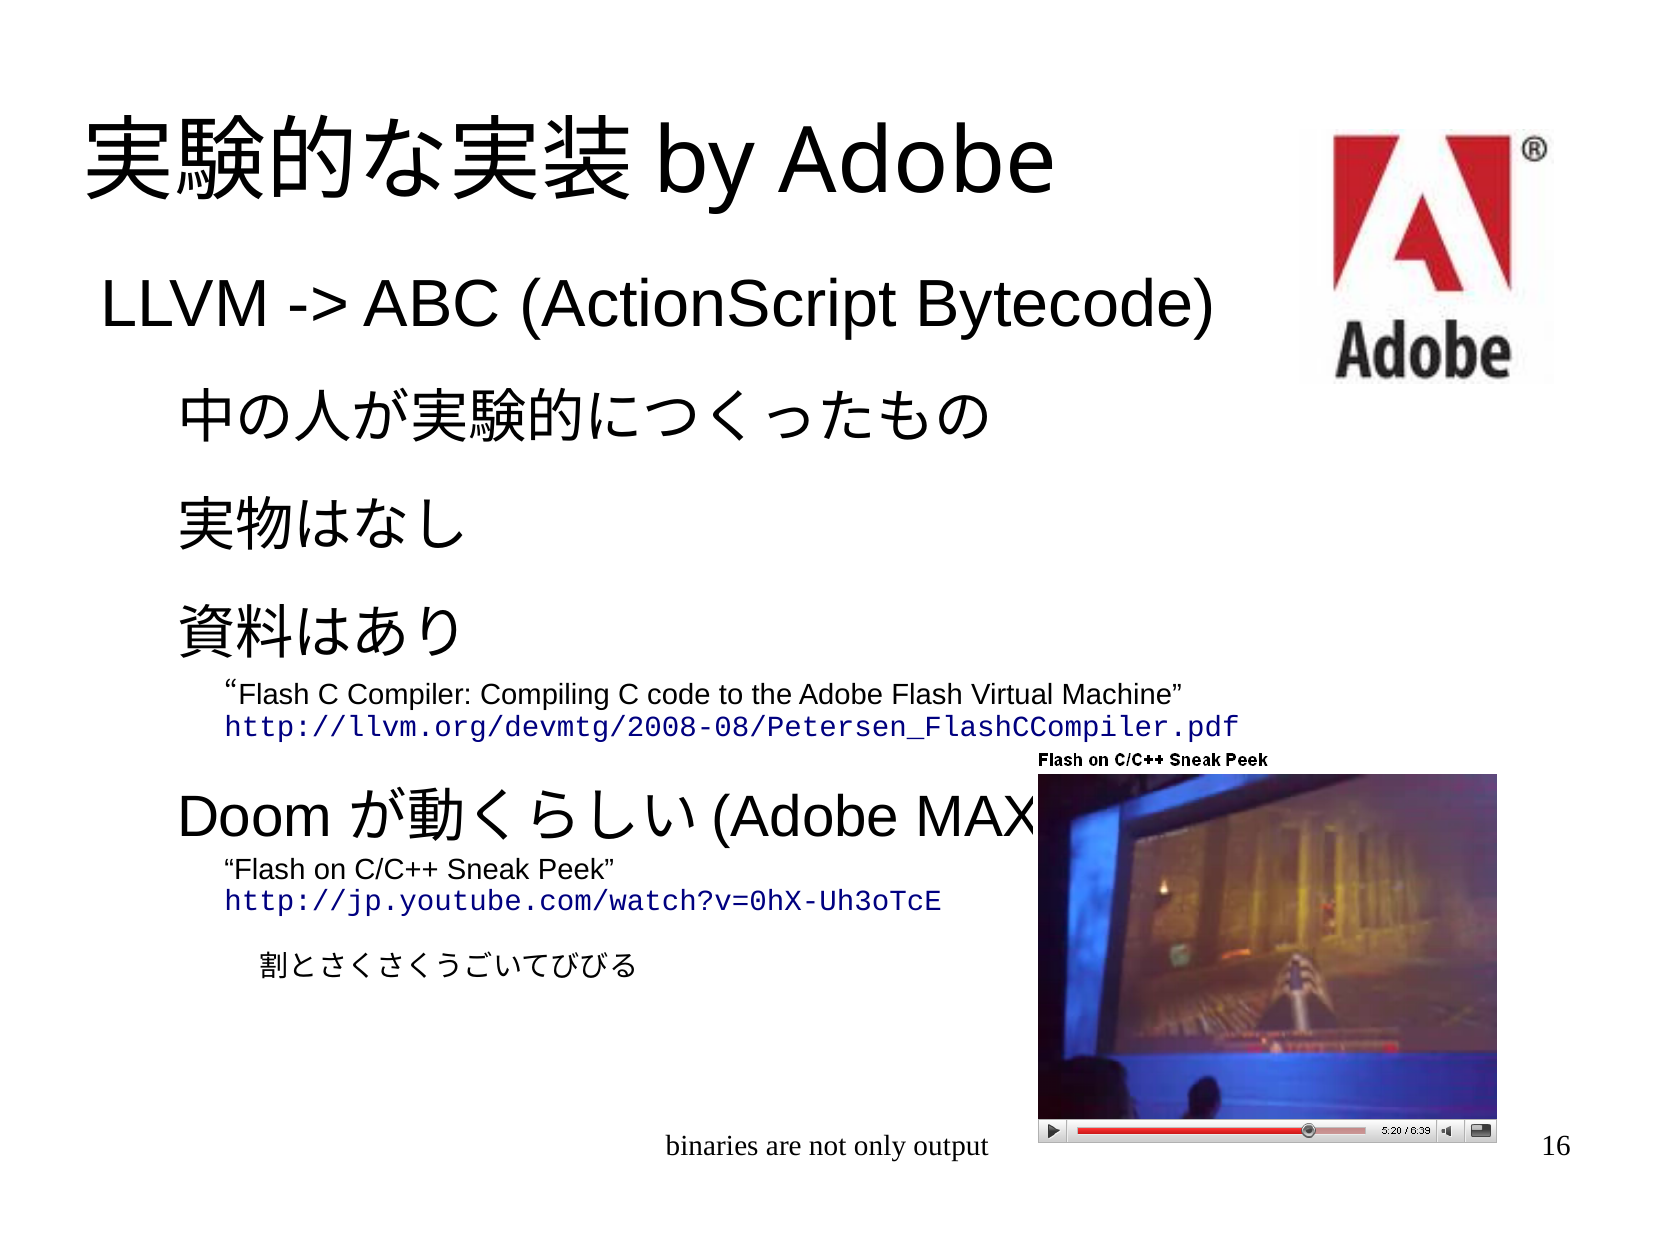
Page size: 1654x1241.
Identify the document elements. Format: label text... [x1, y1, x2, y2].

picture [1033, 745, 1506, 1152]
list LLVM -> ABC (ActionScript Bytecode) 中の人が実験的につくったもの 実物はなし 資料はあり “Flash C Compiler: Compiling C code to the Adobe Flash Virtual Machine” http://llvm.org/devmtg/2008-08/Petersen_FlashCCompiler.pdf Doom が動くらしい (Adobe MAX でデモ) “Flash on C/C++ Sneak Peek” http://jp.youtube.com/watch?v=0hX-Uh3oTcE 割とさくさくうごいてびびる [82, 265, 1571, 1109]
title 実験的な実装 by Adobe [82, 49, 1571, 257]
picture [1299, 129, 1554, 384]
